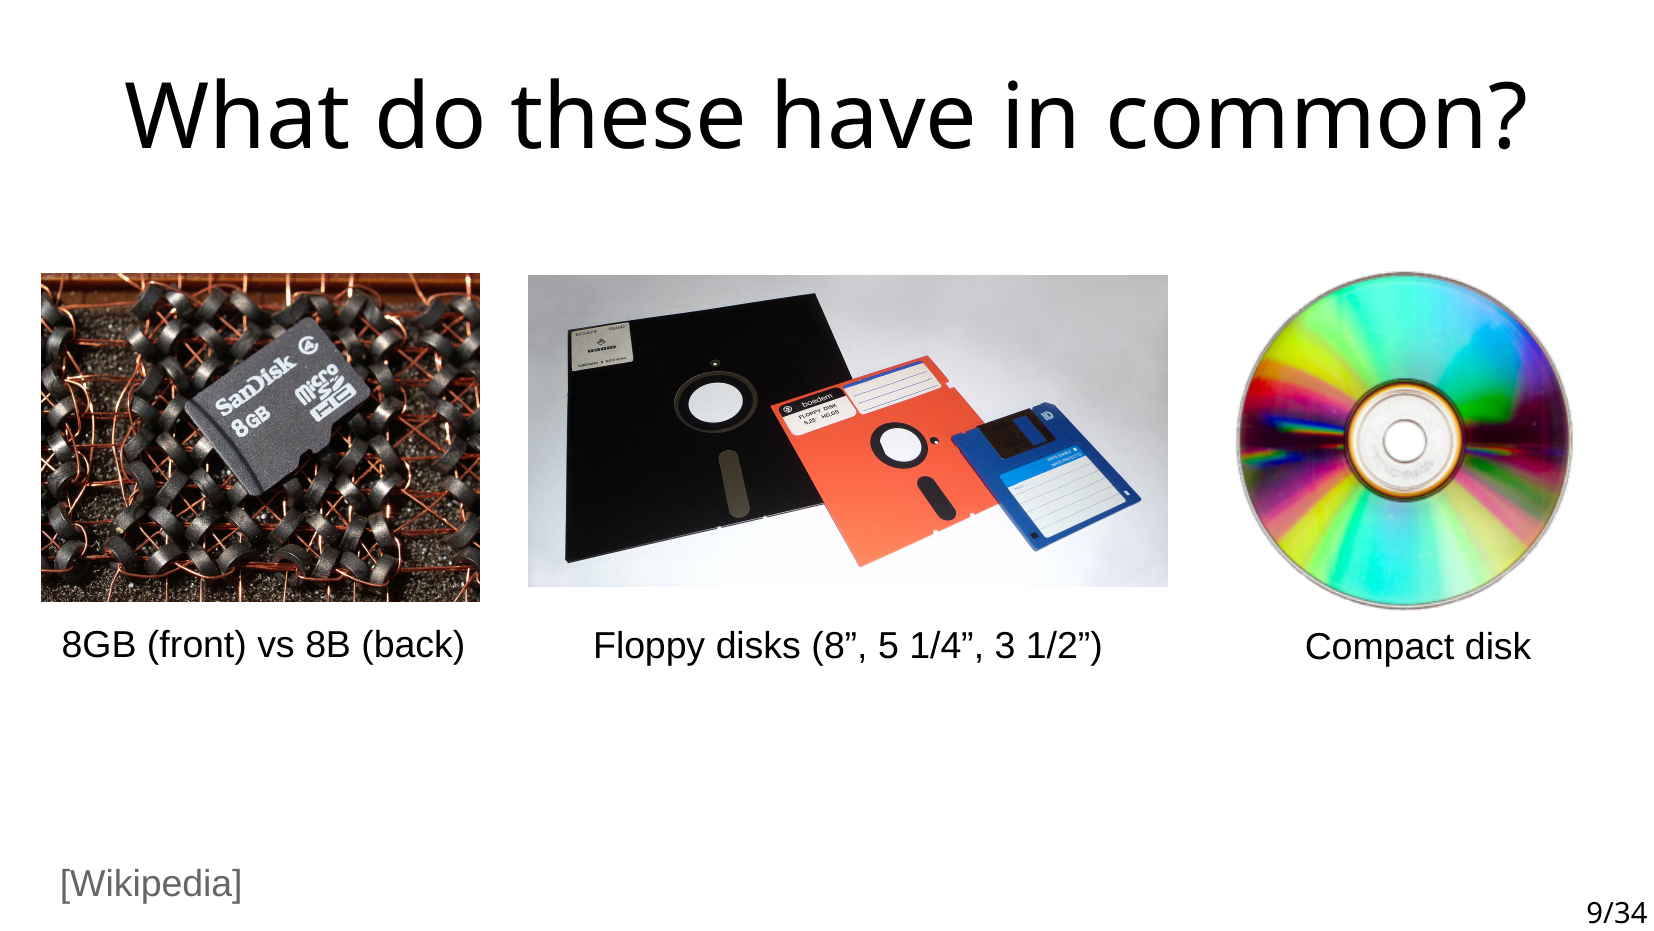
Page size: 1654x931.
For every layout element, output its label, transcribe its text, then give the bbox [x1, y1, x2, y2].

picture [1231, 269, 1576, 614]
text_box Floppy disks (8”, 5 1/4”, 3 1/2”) [536, 617, 1160, 706]
picture [41, 273, 480, 602]
text_box 8GB (front) vs 8B (back) [23, 615, 504, 673]
picture [528, 275, 1168, 587]
text_box [Wikipedia] [45, 855, 838, 912]
title What do these have in common? [82, 1, 1571, 226]
text_box Compact disk [1245, 617, 1592, 706]
